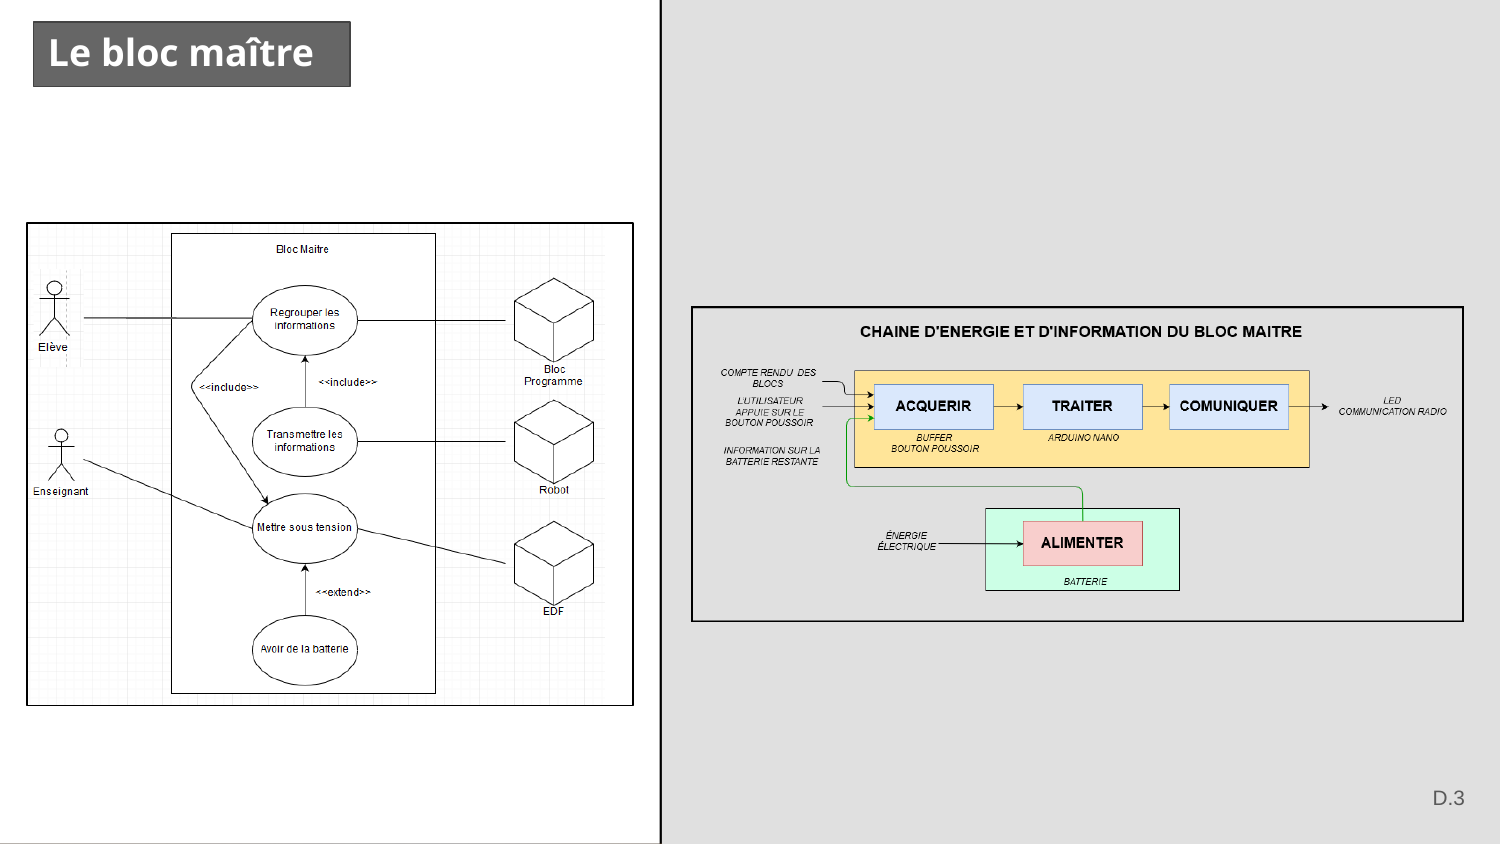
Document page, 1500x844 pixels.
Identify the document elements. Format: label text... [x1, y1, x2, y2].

title Le bloc maître [32, 30, 693, 90]
text_box [0, 0, 660, 844]
picture [661, 0, 1500, 844]
picture [27, 223, 633, 705]
slide_number D.3 [1389, 764, 1480, 830]
